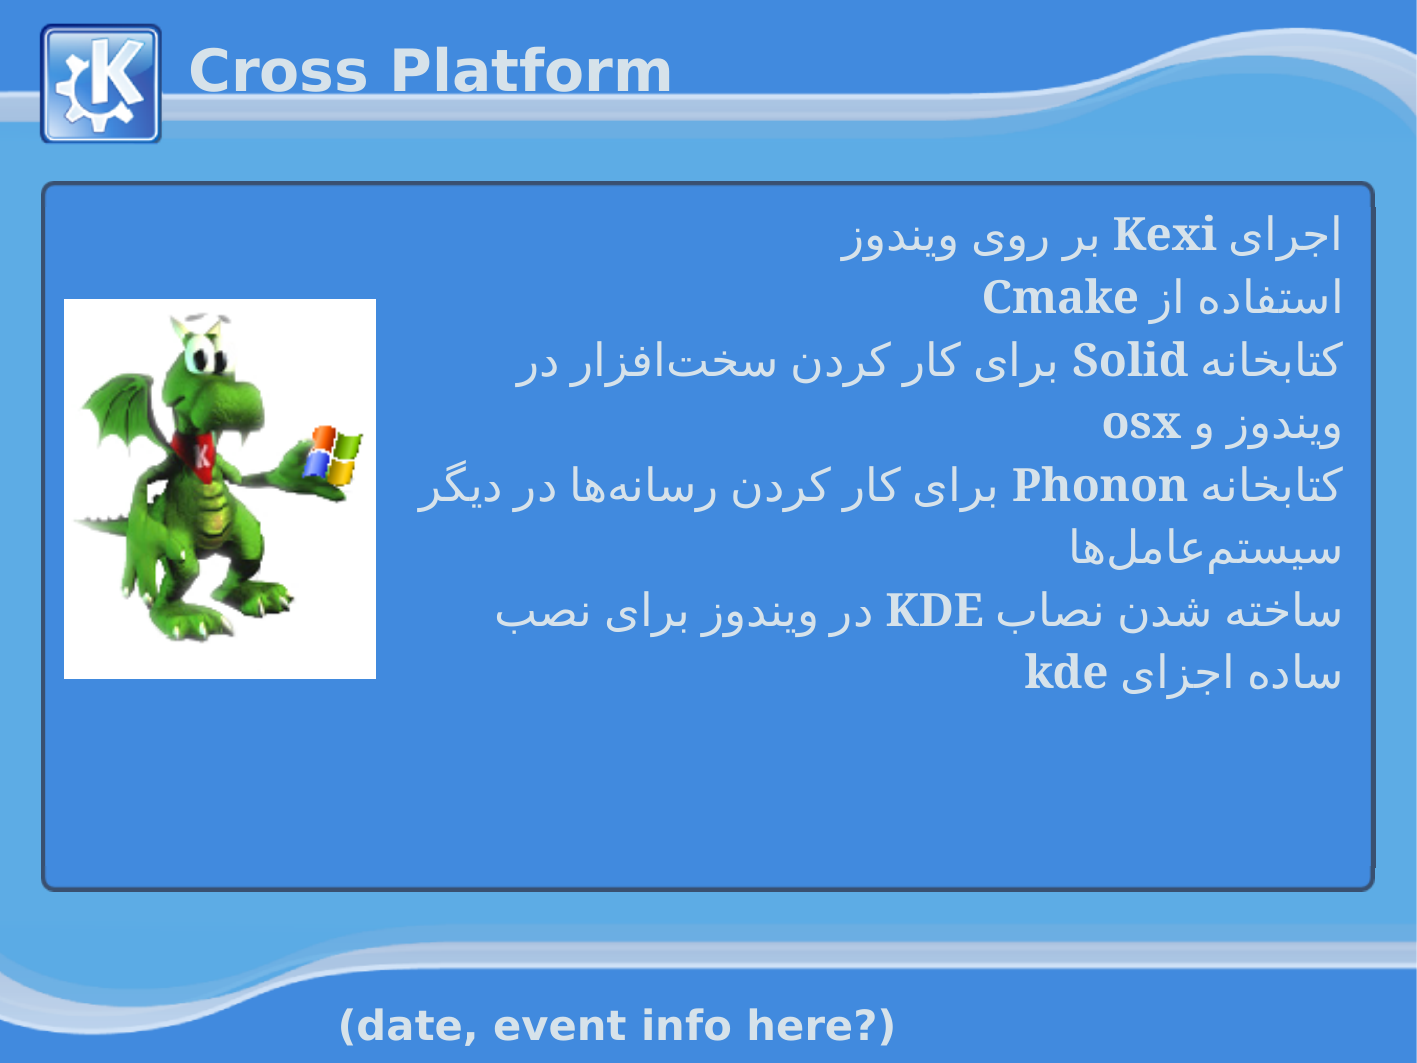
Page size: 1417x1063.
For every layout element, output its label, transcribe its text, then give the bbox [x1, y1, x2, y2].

text_box Cross Platform [173, 29, 1051, 113]
text_box اجرای Kexi بر روی ویندوز استفاده از Cmake کتابخانه Solid برای کار کردن سخت‌افزار در ویندوز و osx کتابخانه Phonon برای کار کردن رسانه‌ها در دیگر سیستم‌عامل‌ها ساخته شدن نصاب KDE در ویندوز برای نصب ساده اجزای kde [375, 194, 1359, 580]
picture [0, 0, 1417, 1063]
